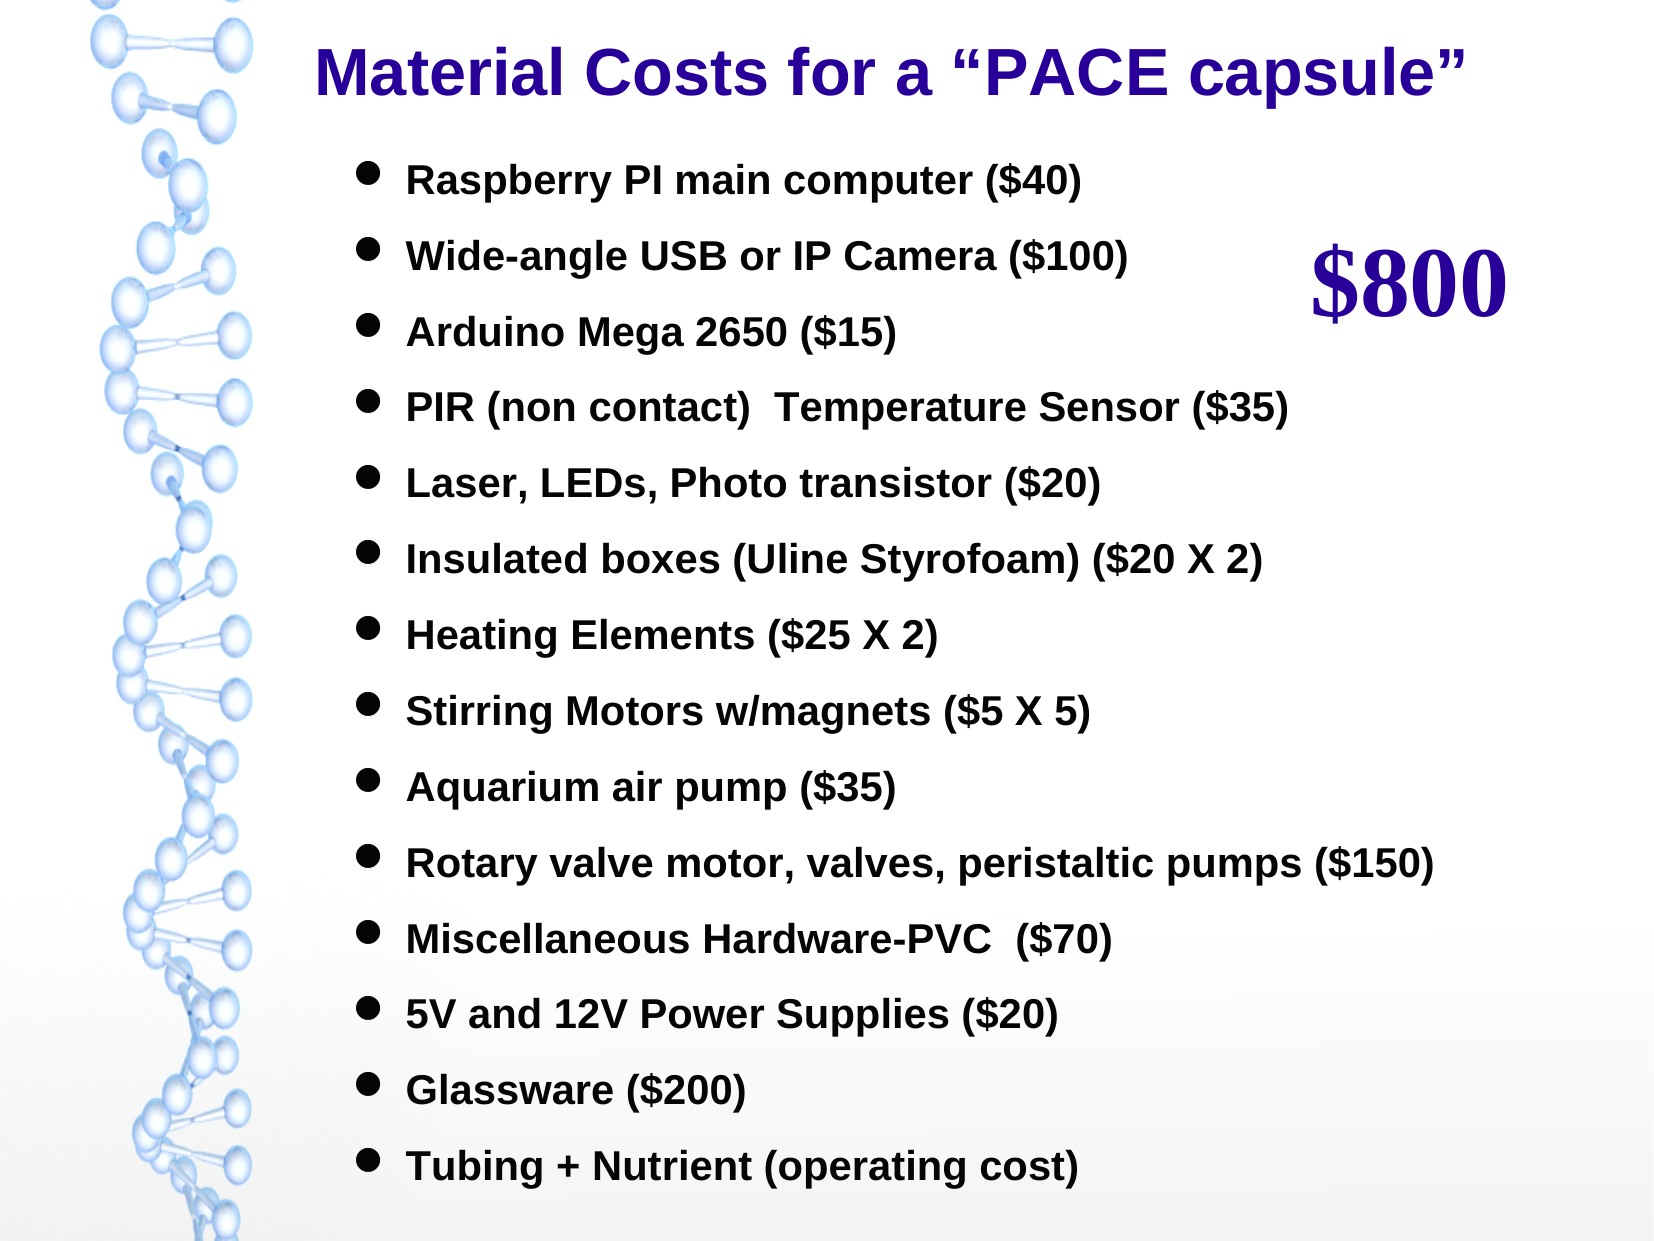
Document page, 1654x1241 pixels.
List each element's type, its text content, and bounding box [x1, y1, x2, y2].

text_box $800 [1229, 202, 1591, 360]
text_box Raspberry PI main computer ($40) Wide-angle USB or IP Camera ($100) Arduino Mega 2650 ($15) PIR (non contact) Temperature Sensor ($35) Laser, LEDs, Photo transistor ($20) Insulated boxes (Uline Styrofoam) ($20 X 2) Heating Elements ($25 X 2) Stirring Motors w/magnets ($5 X 5) Aquarium air pump ($35) Rotary valve motor, valves, peristaltic pumps ($150) Miscellaneous Hardware-PVC ($70) 5V and 12V Power Supplies ($20) Glassware ($200) Tubing + Nutrient (operating cost) [335, 153, 1607, 1186]
text_box Material Costs for a “PACE capsule” [299, 15, 1486, 128]
picture [0, 0, 1654, 1241]
